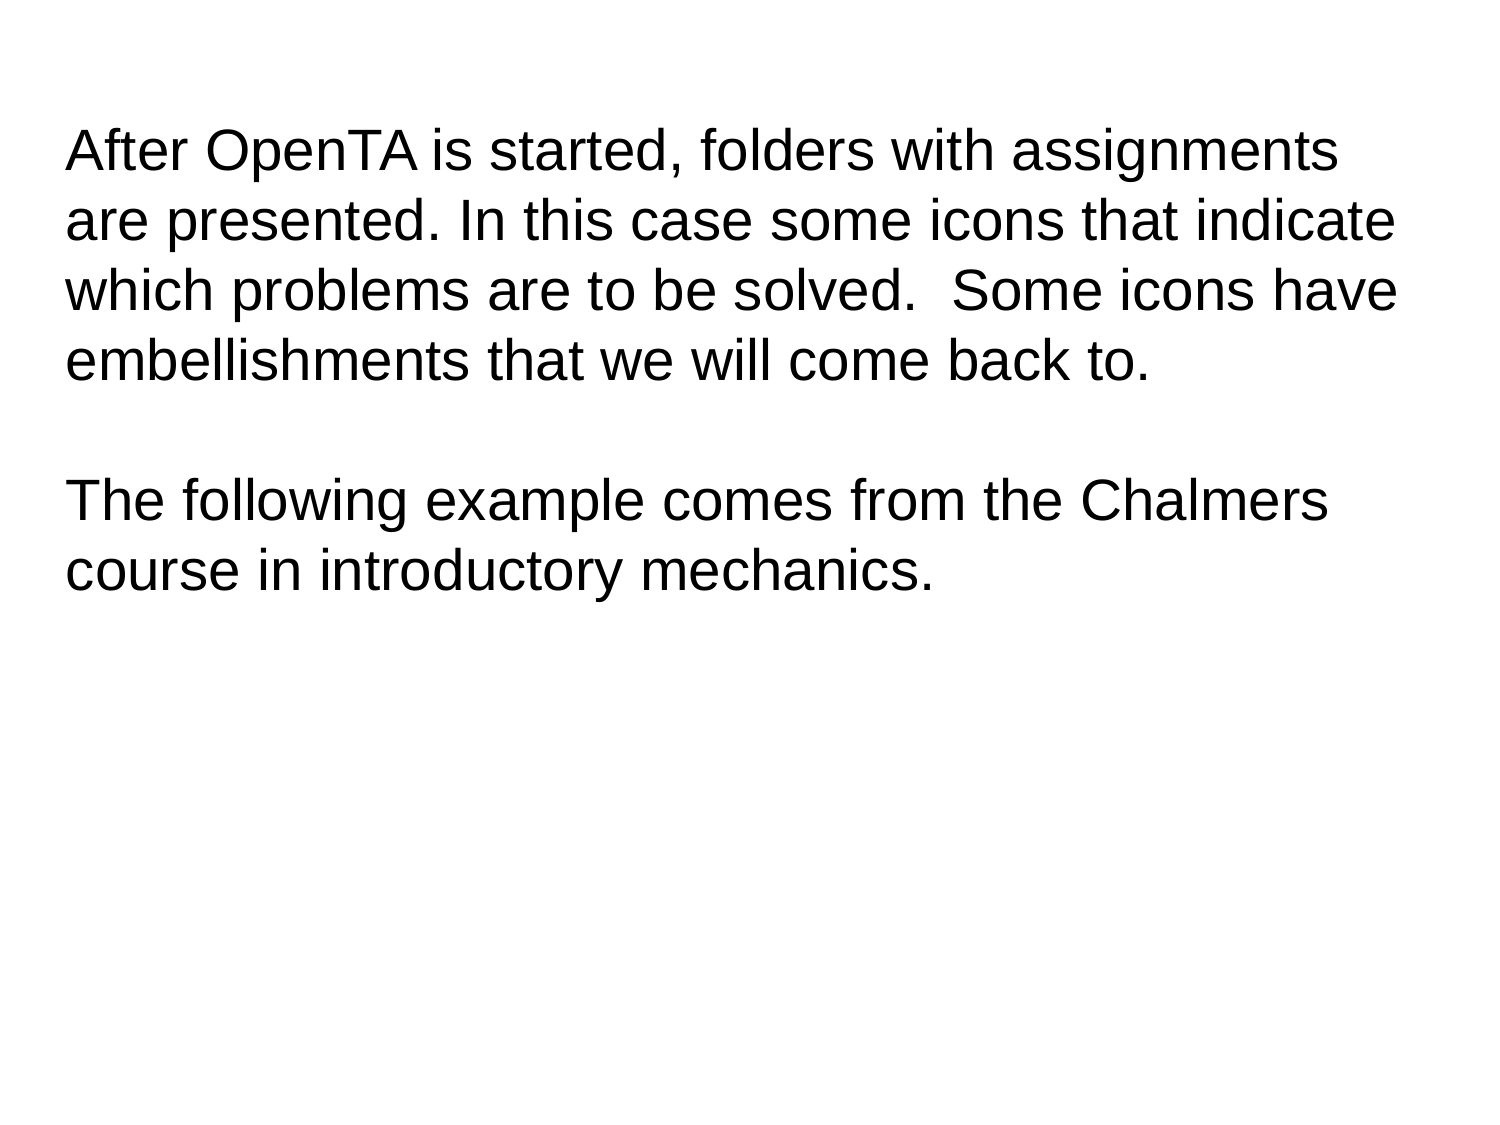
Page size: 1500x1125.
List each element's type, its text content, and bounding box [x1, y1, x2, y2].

text_box After OpenTA is started, folders with assignments are presented. In this case some icons that indicate which problems are to be solved. Some icons have embellishments that we will come back to. The following example comes from the Chalmers course in introductory mechanics. [51, 97, 1449, 223]
